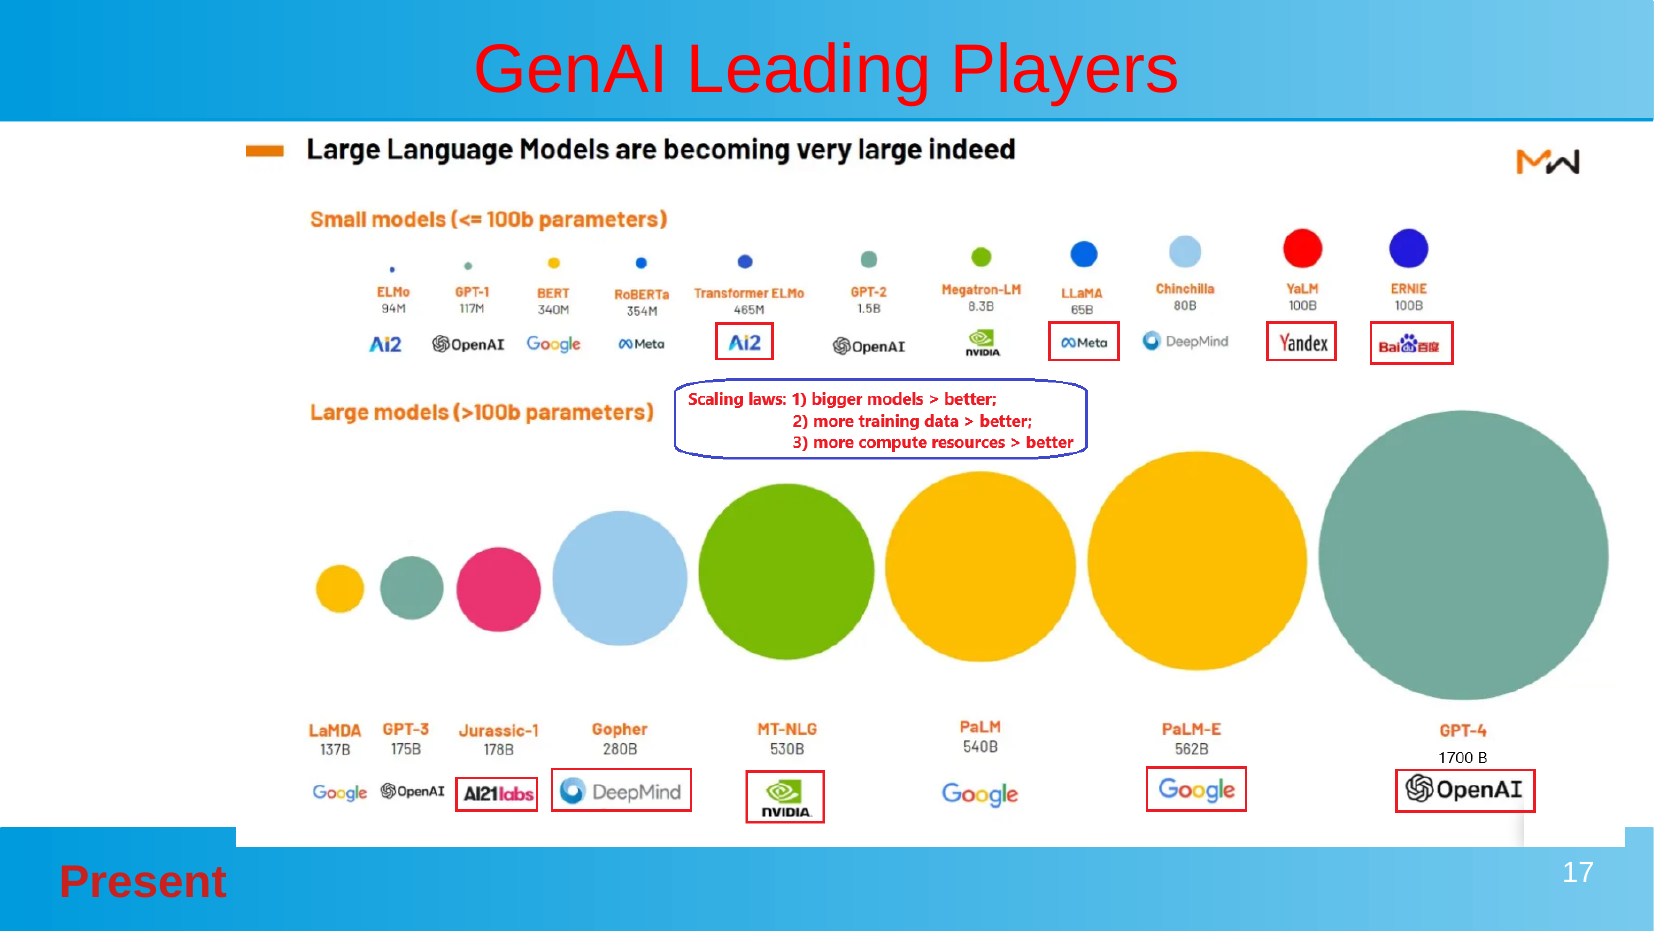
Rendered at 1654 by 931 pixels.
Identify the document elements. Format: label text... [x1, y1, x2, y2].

title GenAI Leading Players [59, 29, 1595, 108]
picture [236, 127, 1625, 847]
